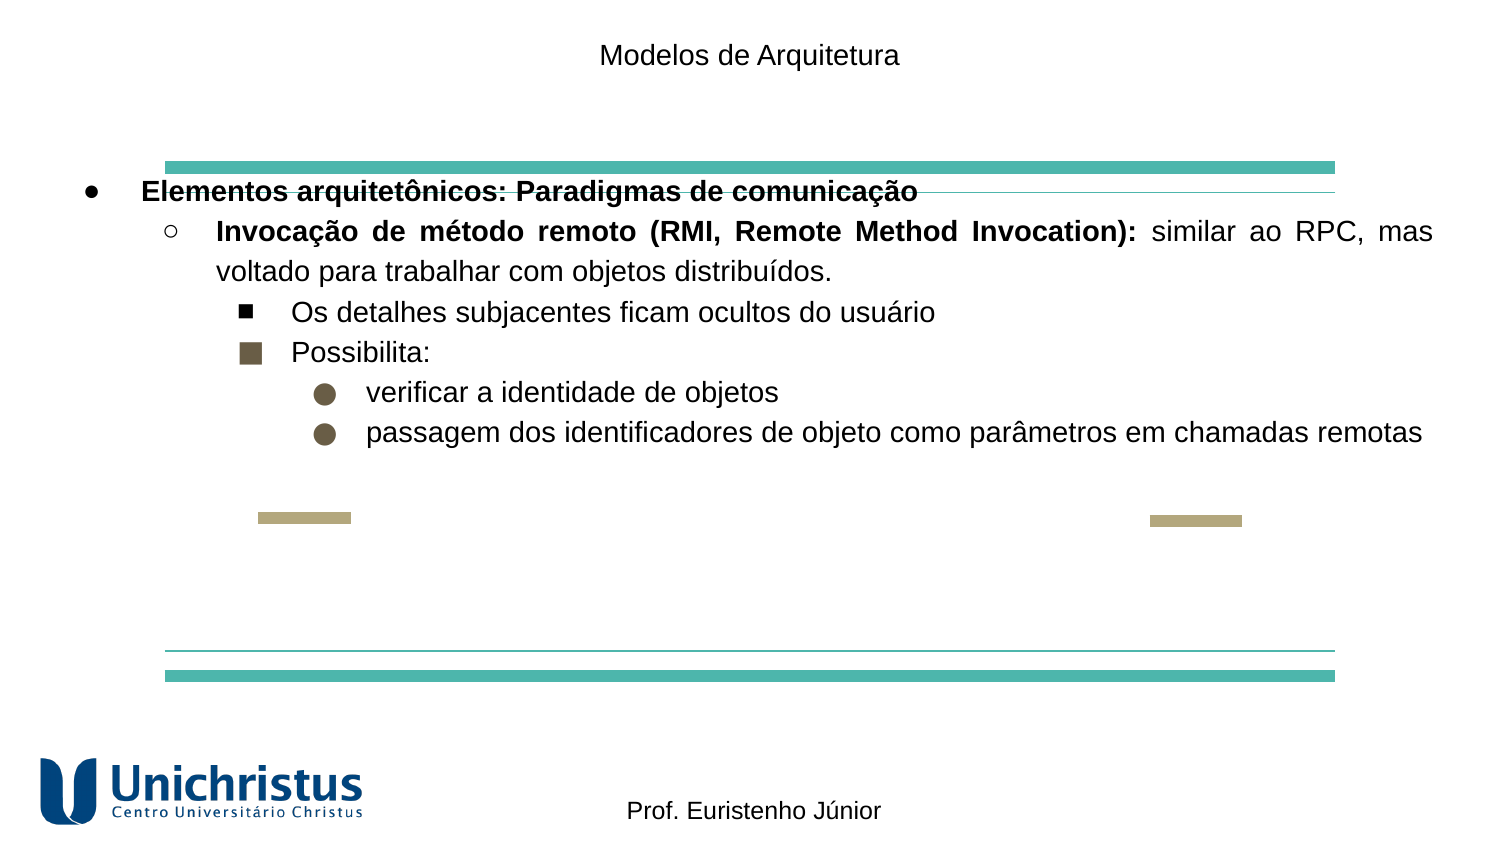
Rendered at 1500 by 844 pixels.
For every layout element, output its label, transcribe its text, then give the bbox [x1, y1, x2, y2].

picture [35, 754, 367, 827]
title Modelos de Arquitetura [51, 20, 1449, 137]
list Elementos arquitetônicos: Paradigmas de comunicação Invocação de método remoto (RMI, Remote Method Invocation): similar ao RPC, mas voltado para trabalhar com objetos distribuídos. Os detalhes subjacentes ficam ocultos do usuário Possibilita: verificar a identidade de objetos passagem dos identificadores de objeto como parâmetros em chamadas remotas [51, 152, 1449, 750]
